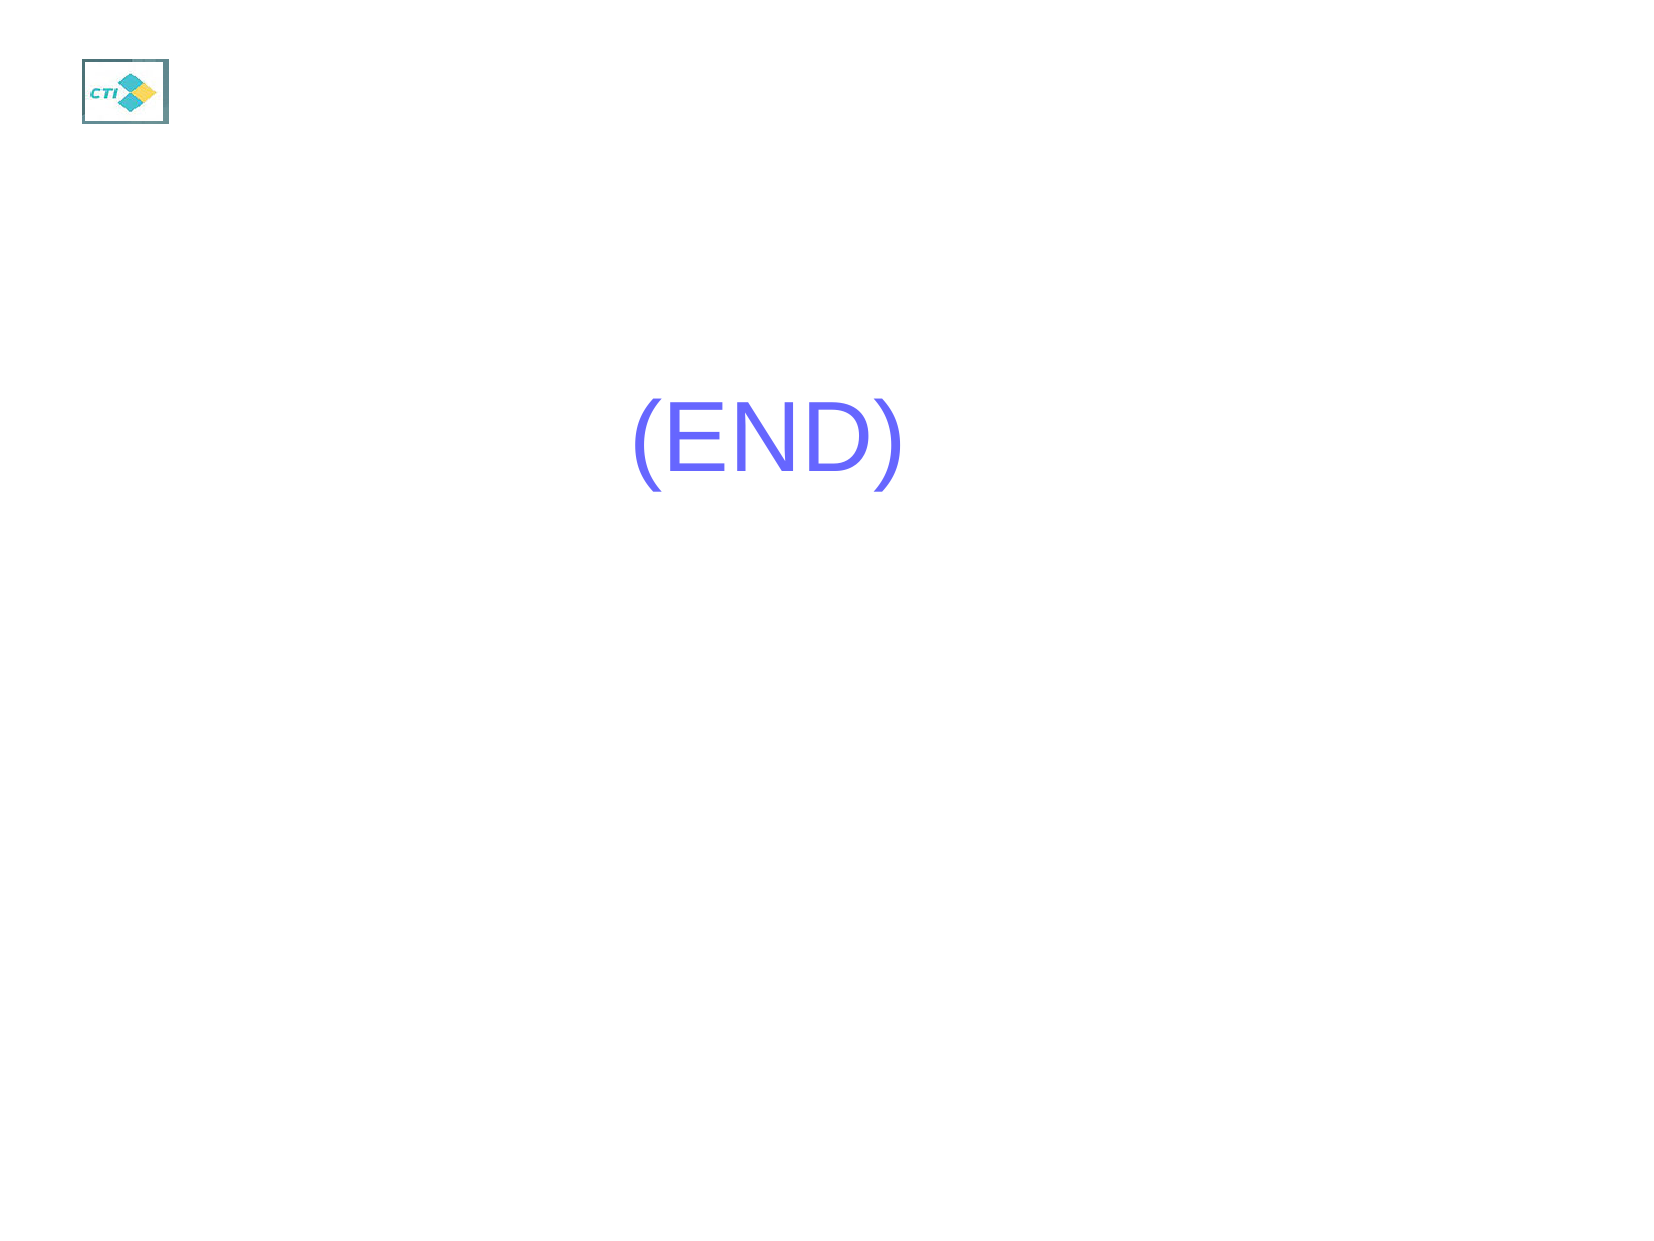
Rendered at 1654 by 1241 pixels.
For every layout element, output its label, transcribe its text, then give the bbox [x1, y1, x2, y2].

title [82, 36, 1571, 193]
text_box (END) [615, 374, 1096, 510]
picture [82, 59, 169, 124]
